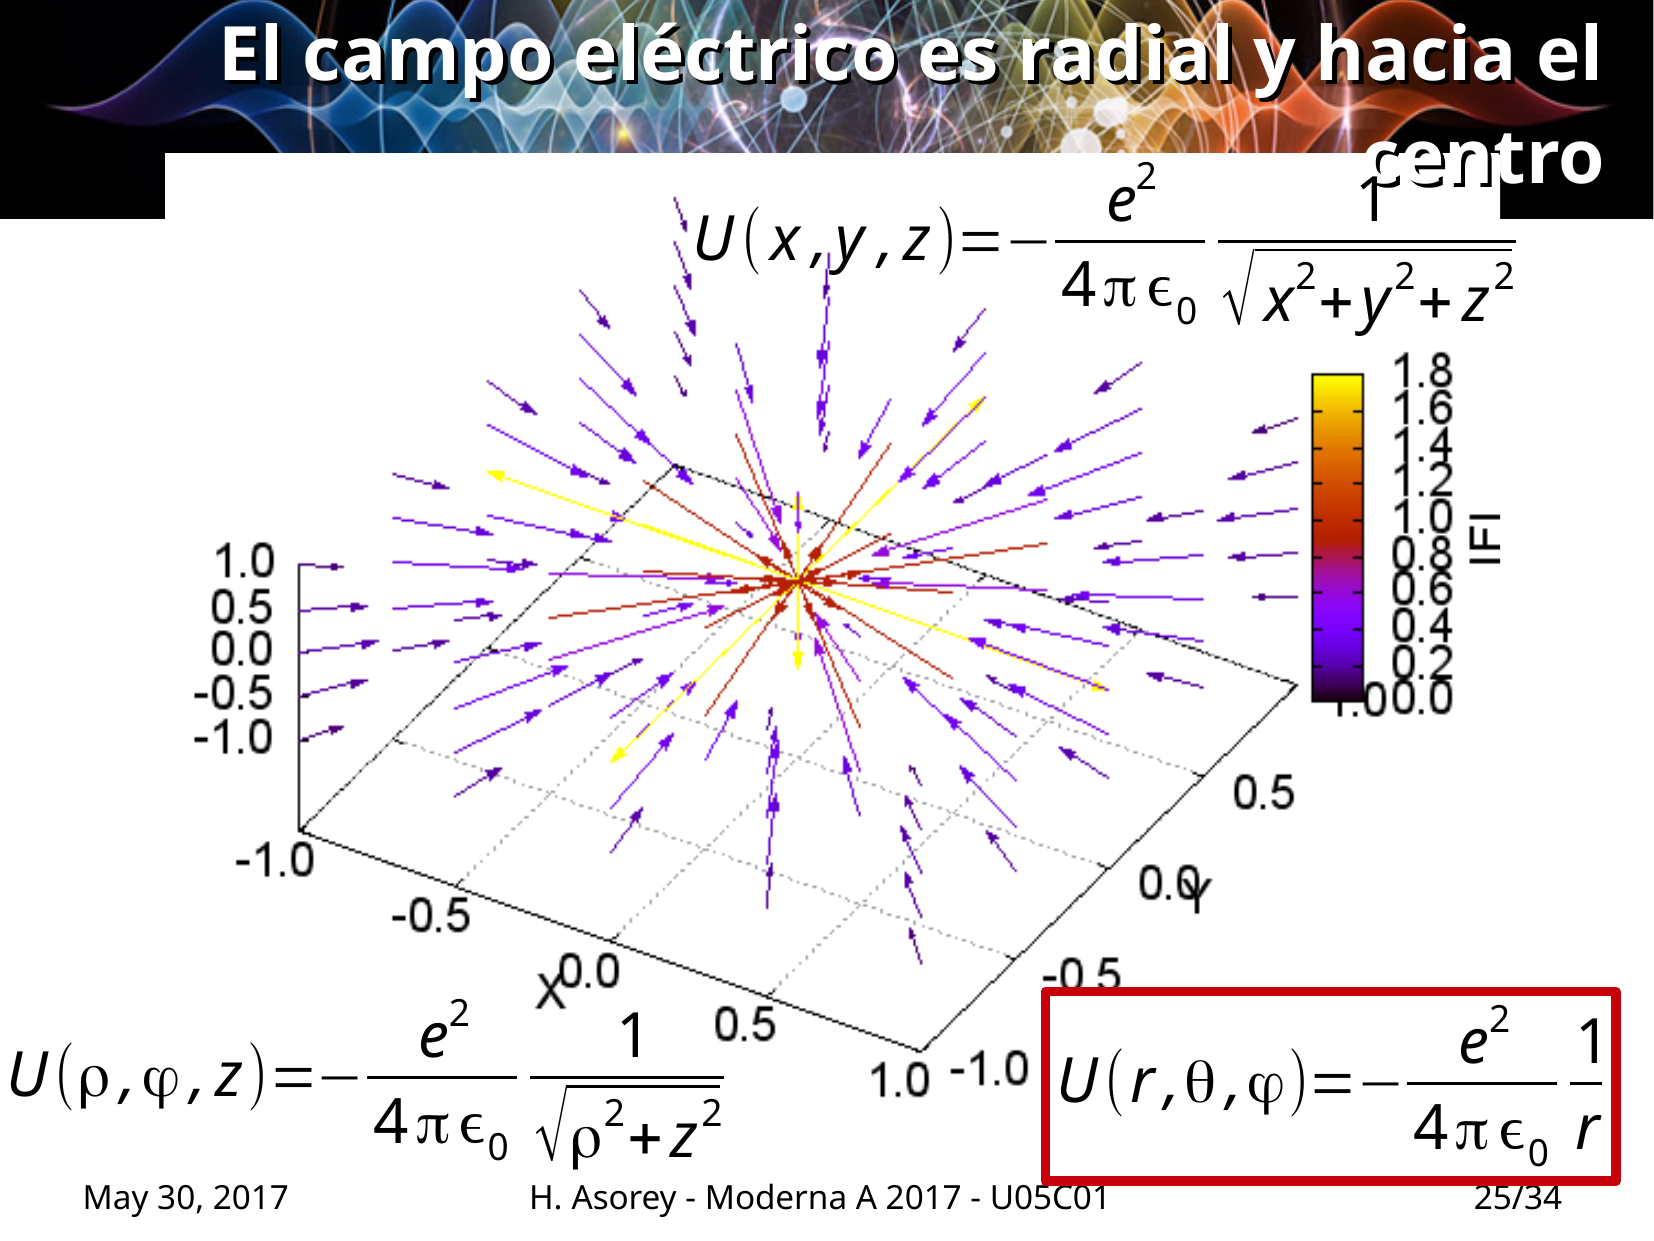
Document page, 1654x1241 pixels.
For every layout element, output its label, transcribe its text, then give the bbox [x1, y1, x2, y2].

chart [1050, 996, 1612, 1177]
title El campo eléctrico es radial y hacia el centro [45, 15, 1606, 191]
chart [686, 153, 1525, 337]
chart [0, 990, 734, 1173]
picture [0, 0, 1654, 1156]
